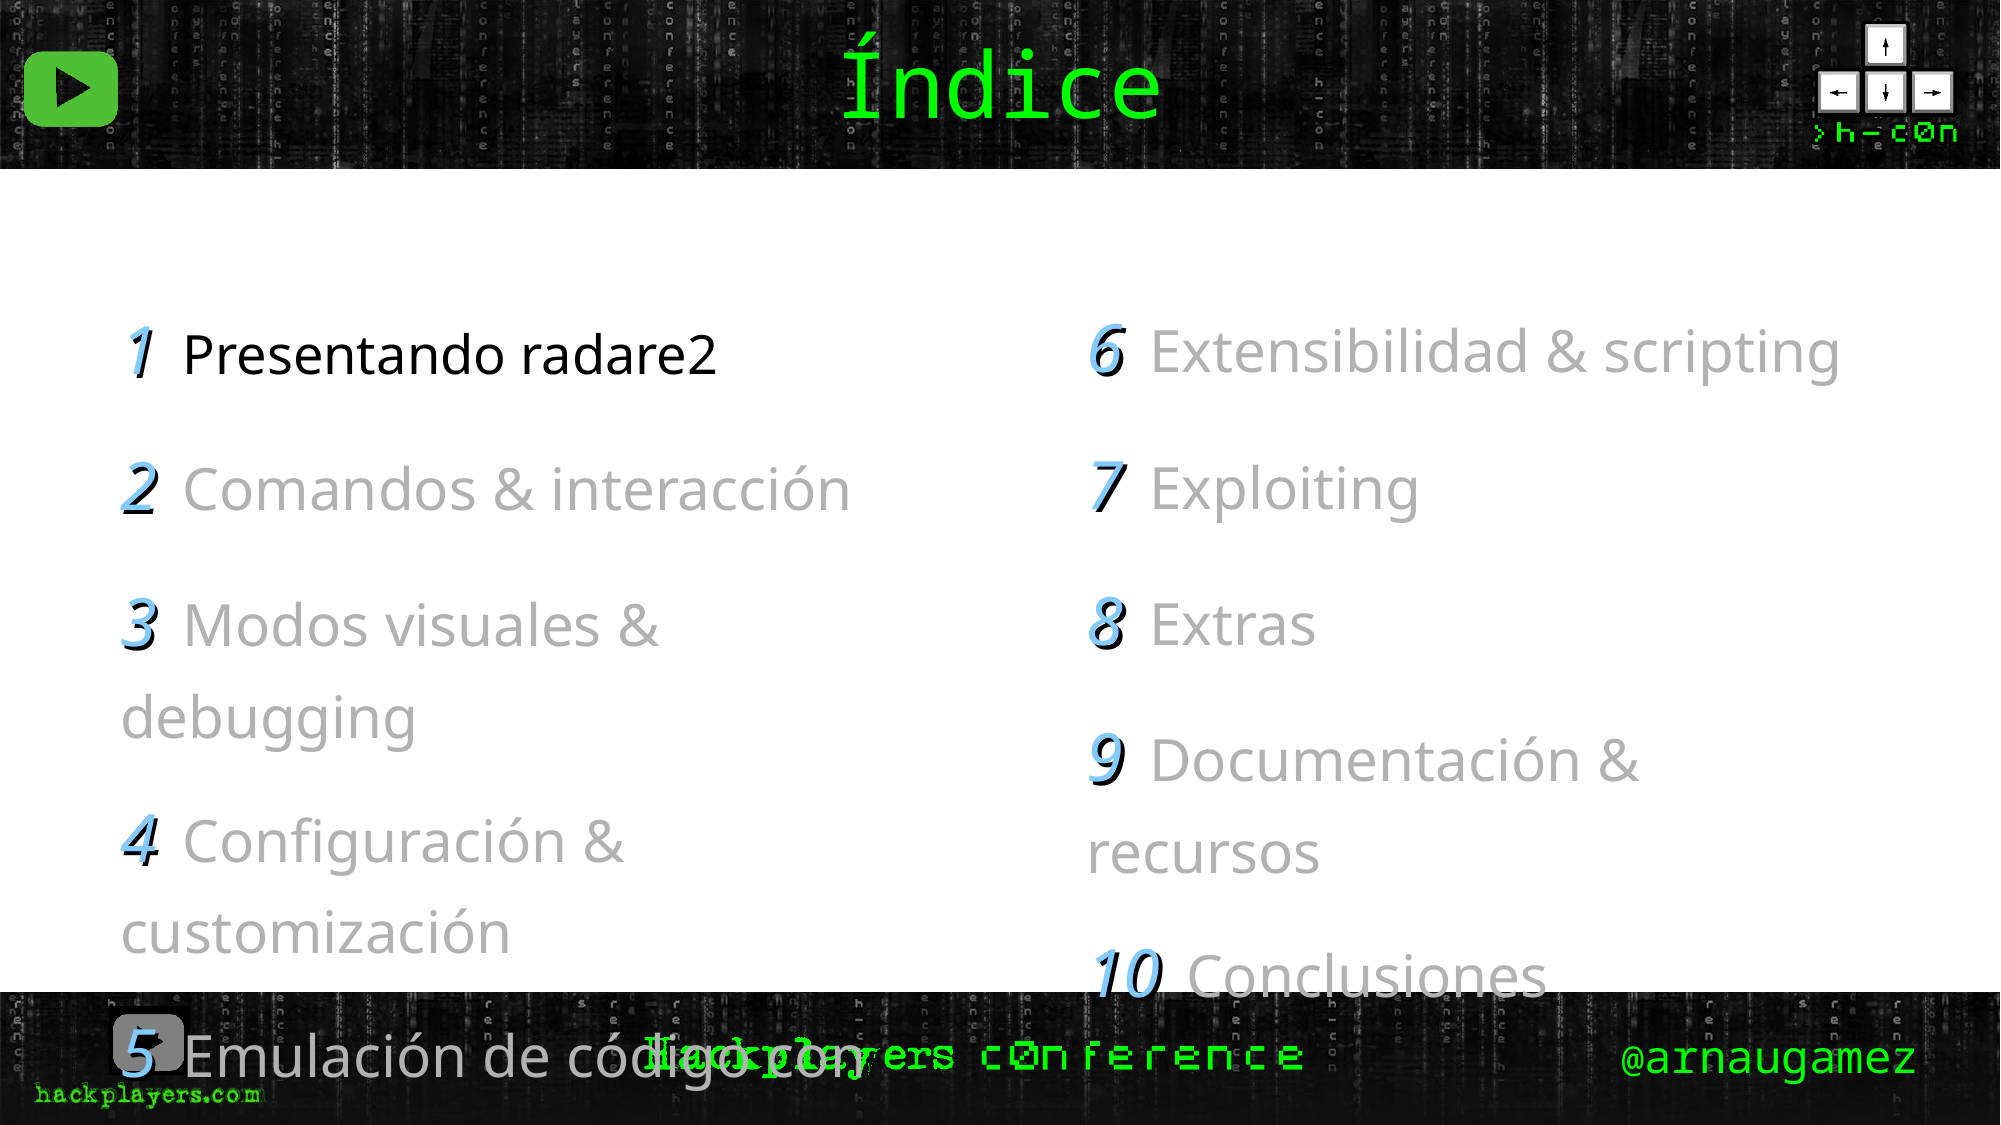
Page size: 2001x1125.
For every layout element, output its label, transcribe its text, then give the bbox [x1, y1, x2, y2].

list 6 Extensibilidad & scripting 7 Exploiting 8 Extras 9 Documentación & recursos 10 Conclusiones [1086, 265, 1867, 860]
picture [0, 992, 2000, 1125]
title Índice [255, 0, 1745, 166]
picture [0, 0, 2000, 169]
list 1 Presentando radare2 2 Comandos & interacción 3 Modos visuales & debugging 4 Configuración & customización 5 Emulación de código con ESIL [120, 267, 969, 858]
